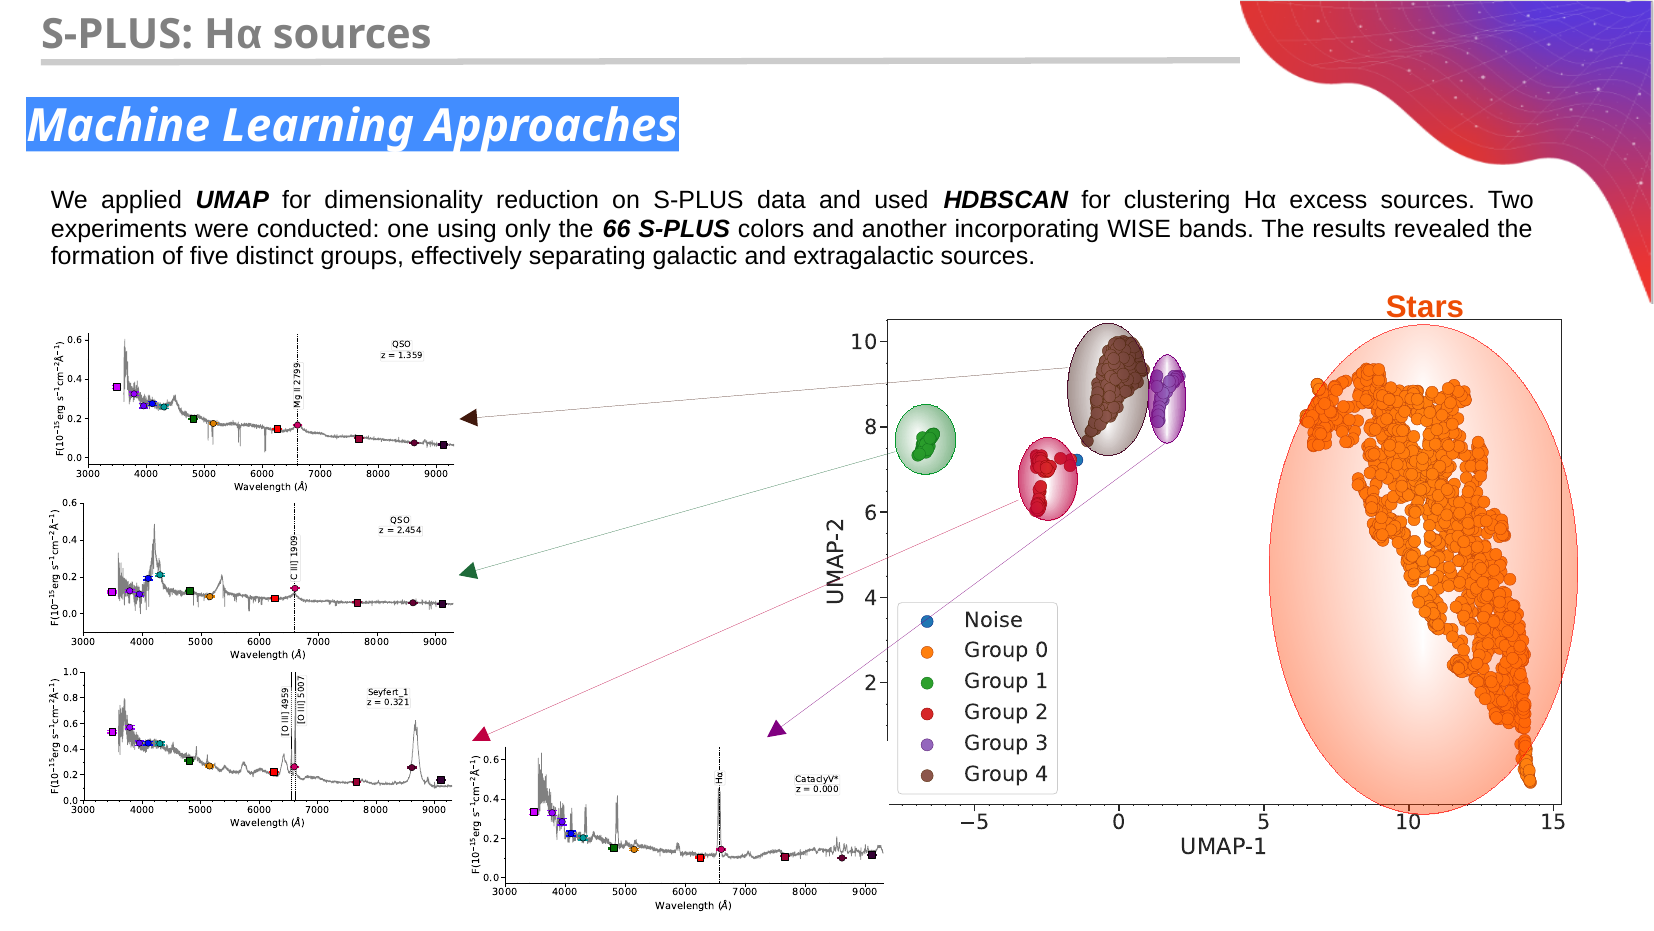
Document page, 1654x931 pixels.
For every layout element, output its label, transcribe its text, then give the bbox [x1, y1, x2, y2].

text_box [1018, 437, 1078, 521]
picture [42, 328, 460, 836]
text_box S-PLUS: Hα sources [26, 0, 477, 72]
picture [463, 314, 1572, 919]
text_box [895, 404, 956, 475]
text_box Machine Learning Approaches [26, 97, 679, 152]
text_box We applied UMAP for dimensionality reduction on S-PLUS data and used HDBSCAN for clustering Hα excess sources. Two experiments were conducted: one using only the 66 S-PLUS colors and another incorporating WISE bands. The results revealed the formation of five distinct groups, effectively separating galactic and extragalactic sources. [36, 178, 1550, 278]
picture [1466, 314, 1572, 497]
text_box [1067, 323, 1186, 456]
text_box [1269, 333, 1578, 815]
text_box Stars [1371, 281, 1504, 333]
picture [1240, 0, 1654, 304]
